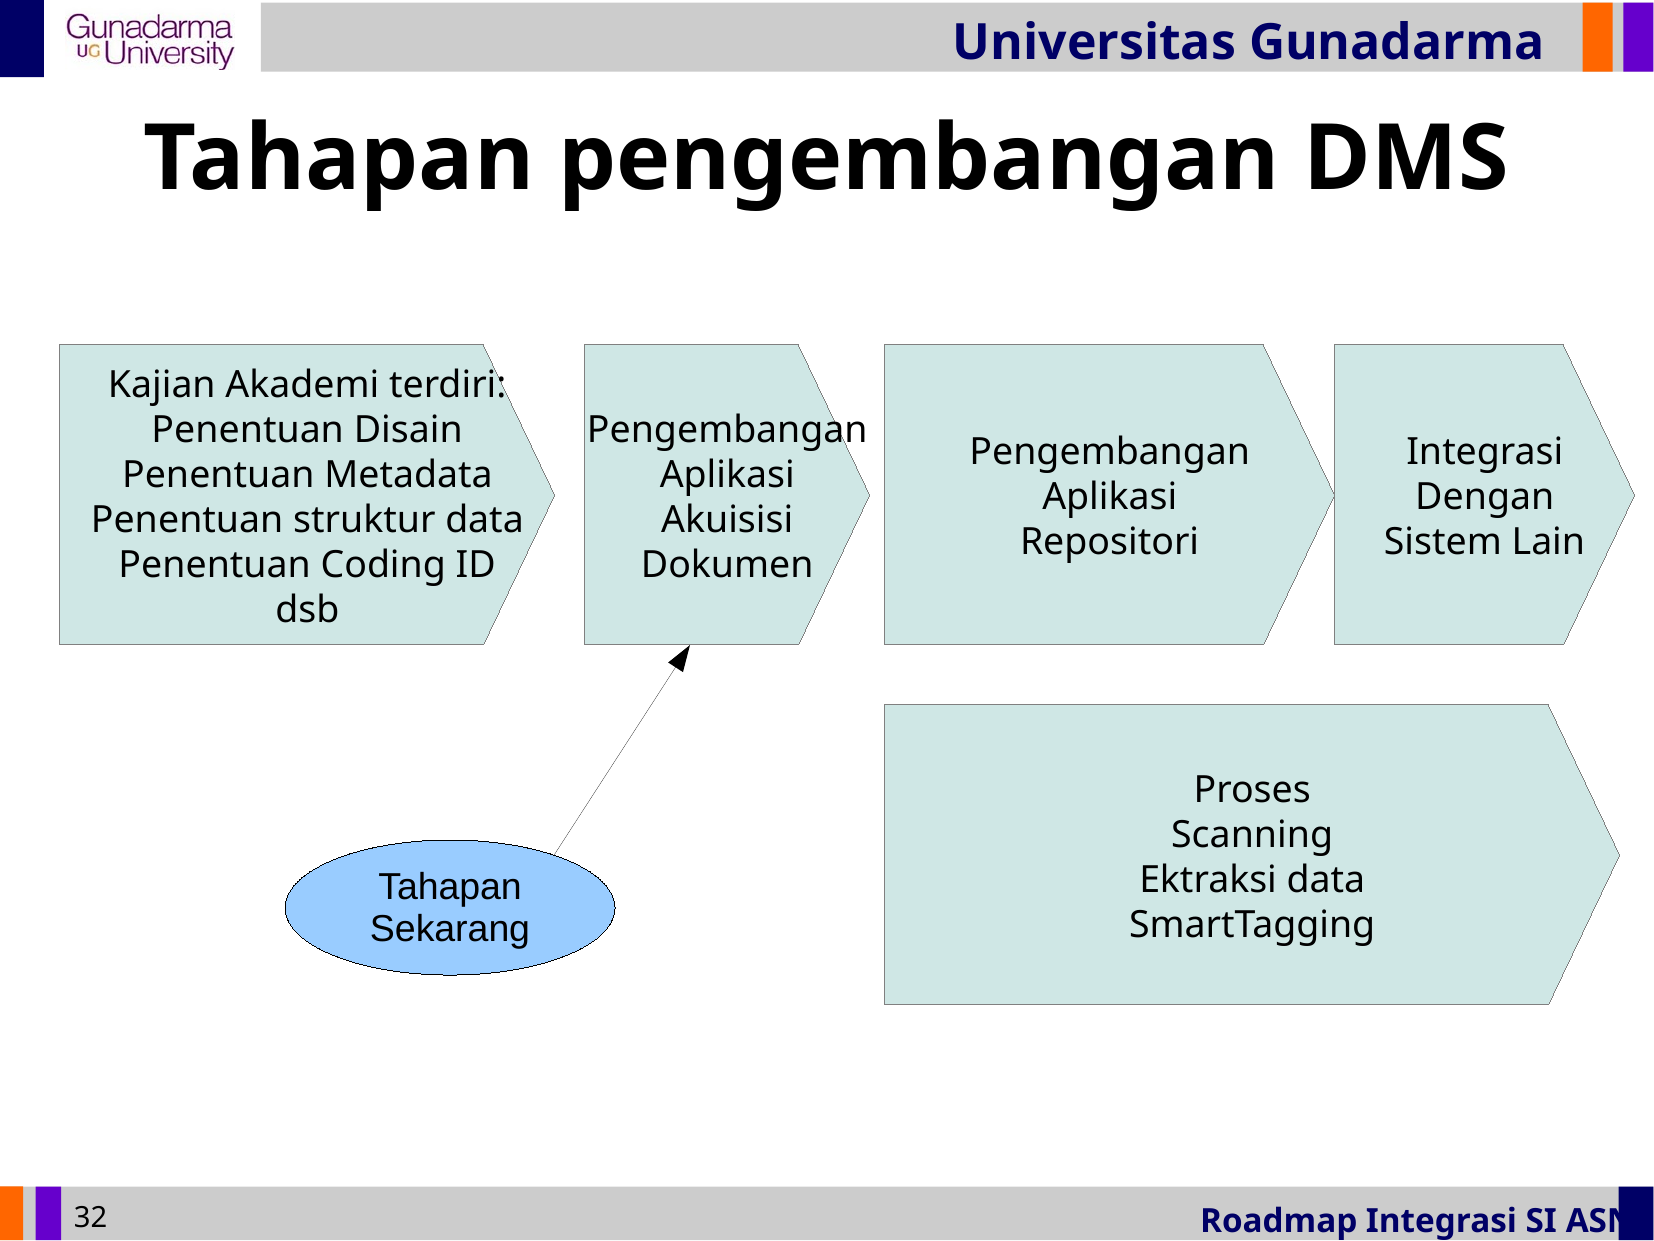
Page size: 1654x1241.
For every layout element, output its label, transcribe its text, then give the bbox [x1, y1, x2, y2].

text_box Proses Scanning Ektraksi data SmartTagging [884, 704, 1620, 1005]
text_box Pengembangan Aplikasi Repositori [884, 344, 1334, 645]
text_box Tahapan pengembangan DMS [82, 49, 1571, 257]
text_box Kajian Akademi terdiri: Penentuan Disain Penentuan Metadata Penentuan struktur data Penentuan Coding ID dsb [59, 344, 555, 645]
text_box Pengembangan Aplikasi Akuisisi Dokumen [584, 344, 870, 645]
picture [65, 0, 235, 70]
text_box Integrasi Dengan Sistem Lain [1334, 344, 1635, 645]
text_box Tahapan Sekarang [285, 840, 616, 976]
